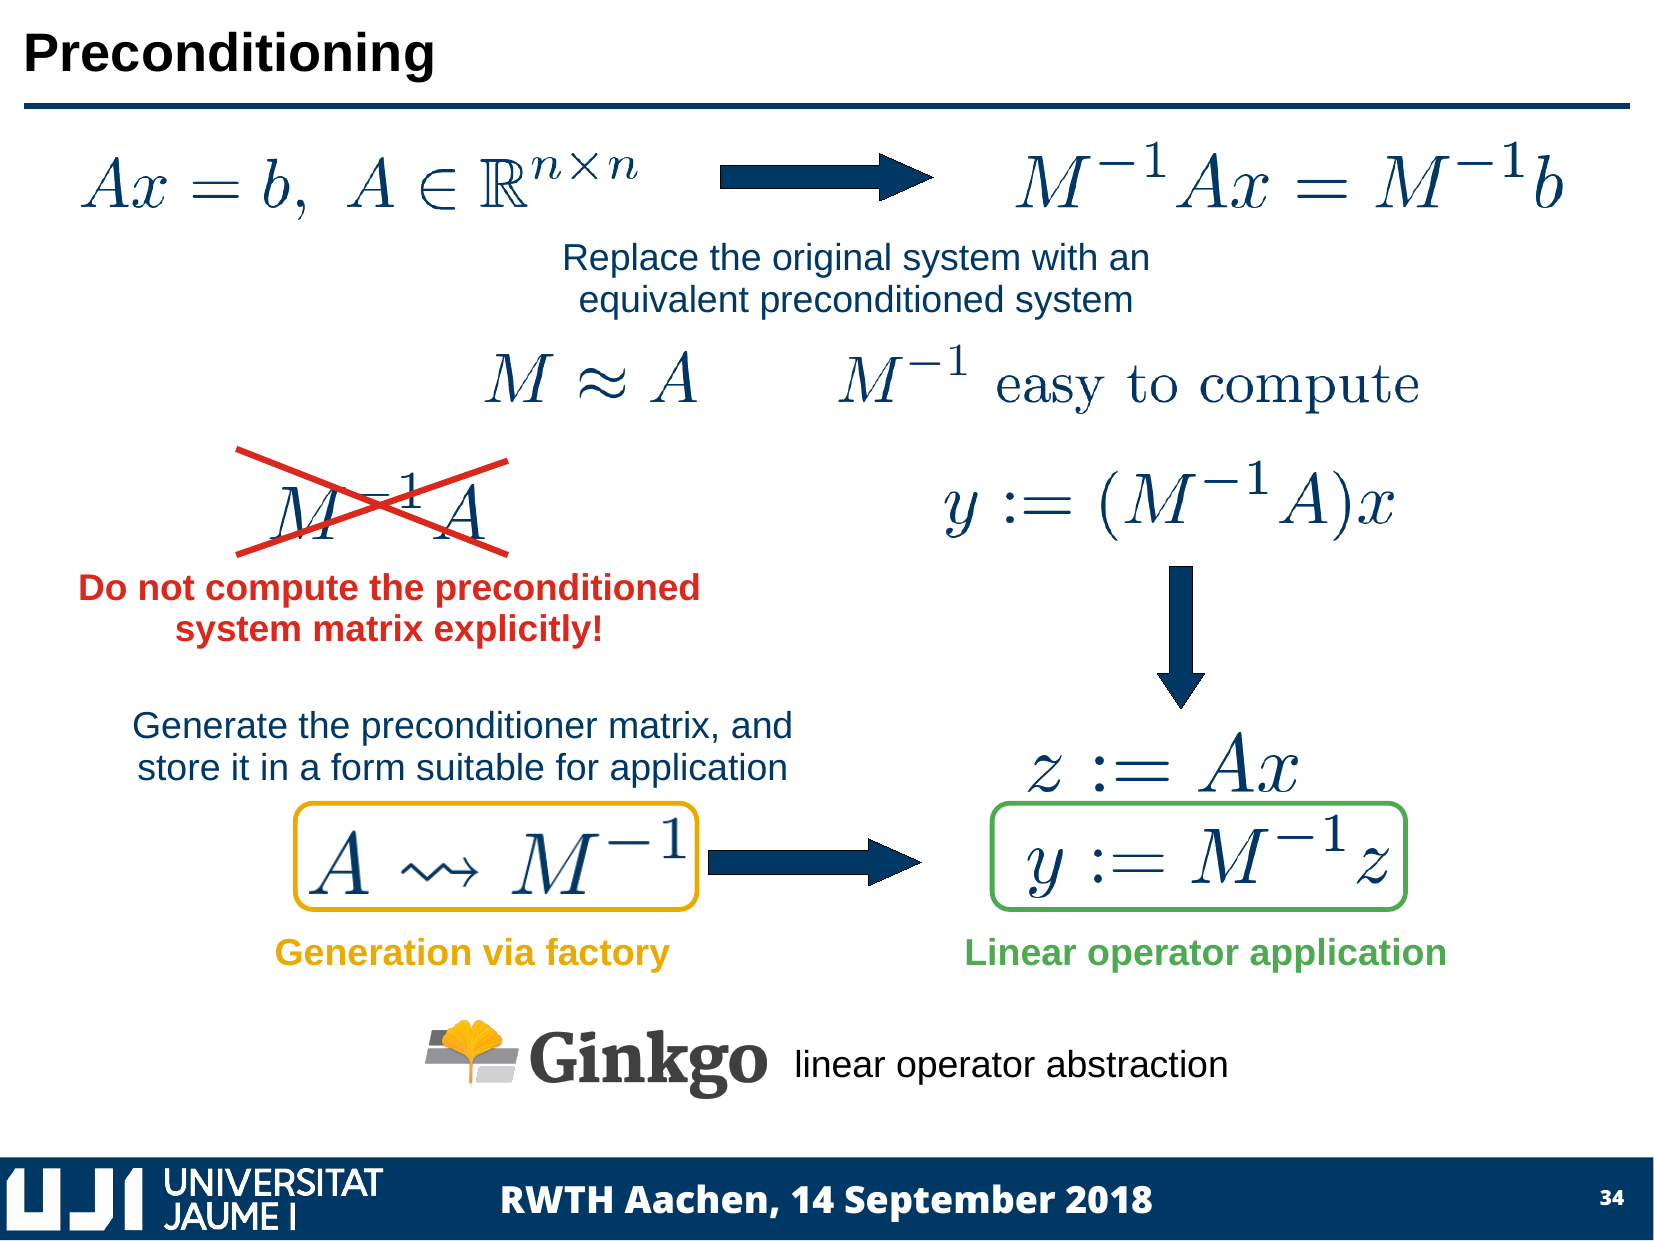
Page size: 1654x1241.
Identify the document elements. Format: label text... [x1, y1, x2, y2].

text_box Linear operator application [949, 923, 1464, 981]
text_box [720, 153, 934, 201]
title Preconditioning [23, 0, 1630, 107]
picture [944, 460, 1394, 541]
picture [484, 351, 697, 402]
text_box Generate the preconditioner matrix, and store it in a form suitable for application [117, 696, 838, 796]
text_box [708, 838, 922, 886]
text_box Do not compute the preconditioned system matrix explicitly! [0, 566, 733, 650]
list Replace the original system with an equivalent preconditioned system [437, 236, 1205, 343]
text_box Generation via factory [259, 923, 686, 981]
picture [295, 509, 455, 539]
picture [0, 1158, 390, 1241]
picture [1015, 141, 1563, 208]
text_box linear operator abstraction [779, 1035, 1244, 1093]
picture [1027, 732, 1298, 792]
picture [391, 473, 485, 539]
picture [81, 153, 638, 220]
picture [1027, 814, 1389, 898]
picture [269, 472, 368, 539]
picture [425, 1019, 767, 1099]
picture [307, 472, 462, 501]
picture [838, 344, 1418, 414]
text_box [1157, 566, 1205, 709]
picture [309, 817, 686, 894]
